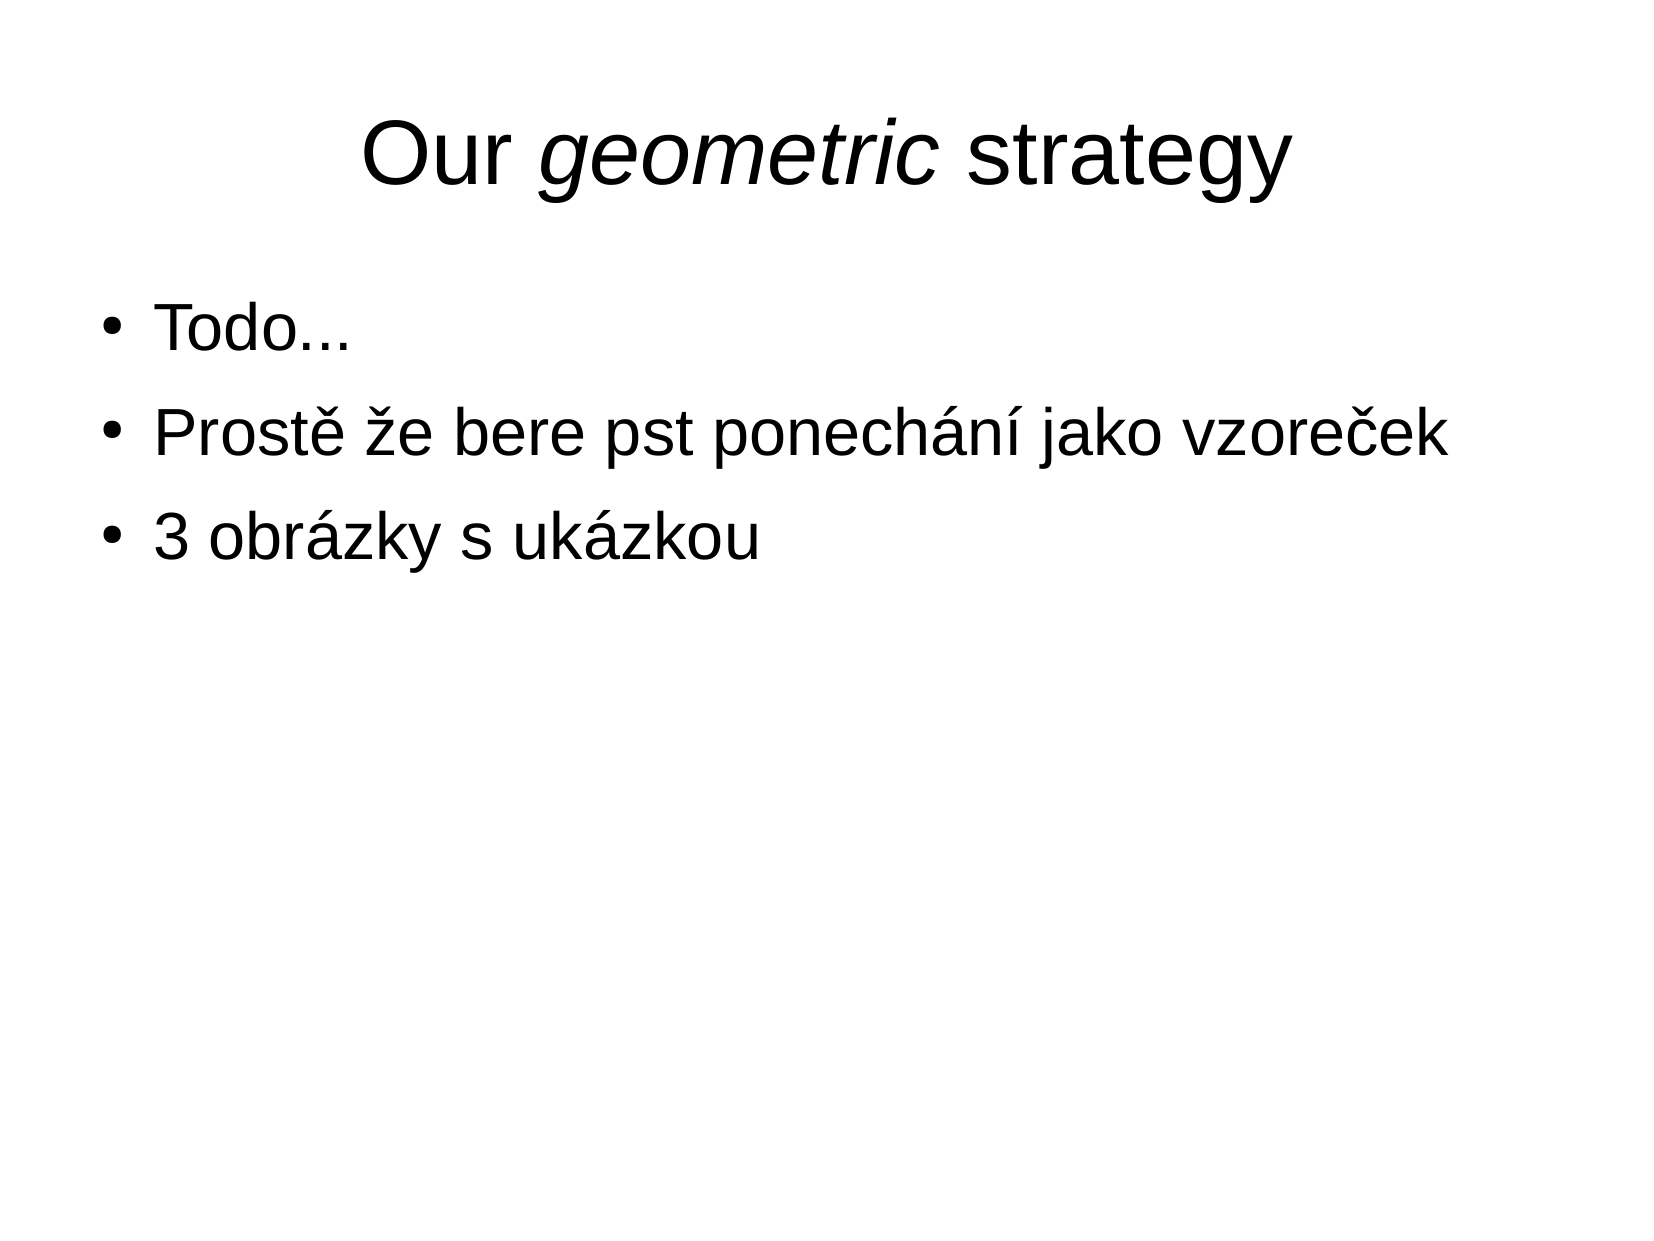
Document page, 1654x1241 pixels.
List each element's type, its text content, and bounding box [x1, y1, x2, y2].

list Todo... Prostě že bere pst ponechání jako vzoreček 3 obrázky s ukázkou [82, 290, 1538, 1010]
title Our geometric strategy [82, 49, 1571, 257]
